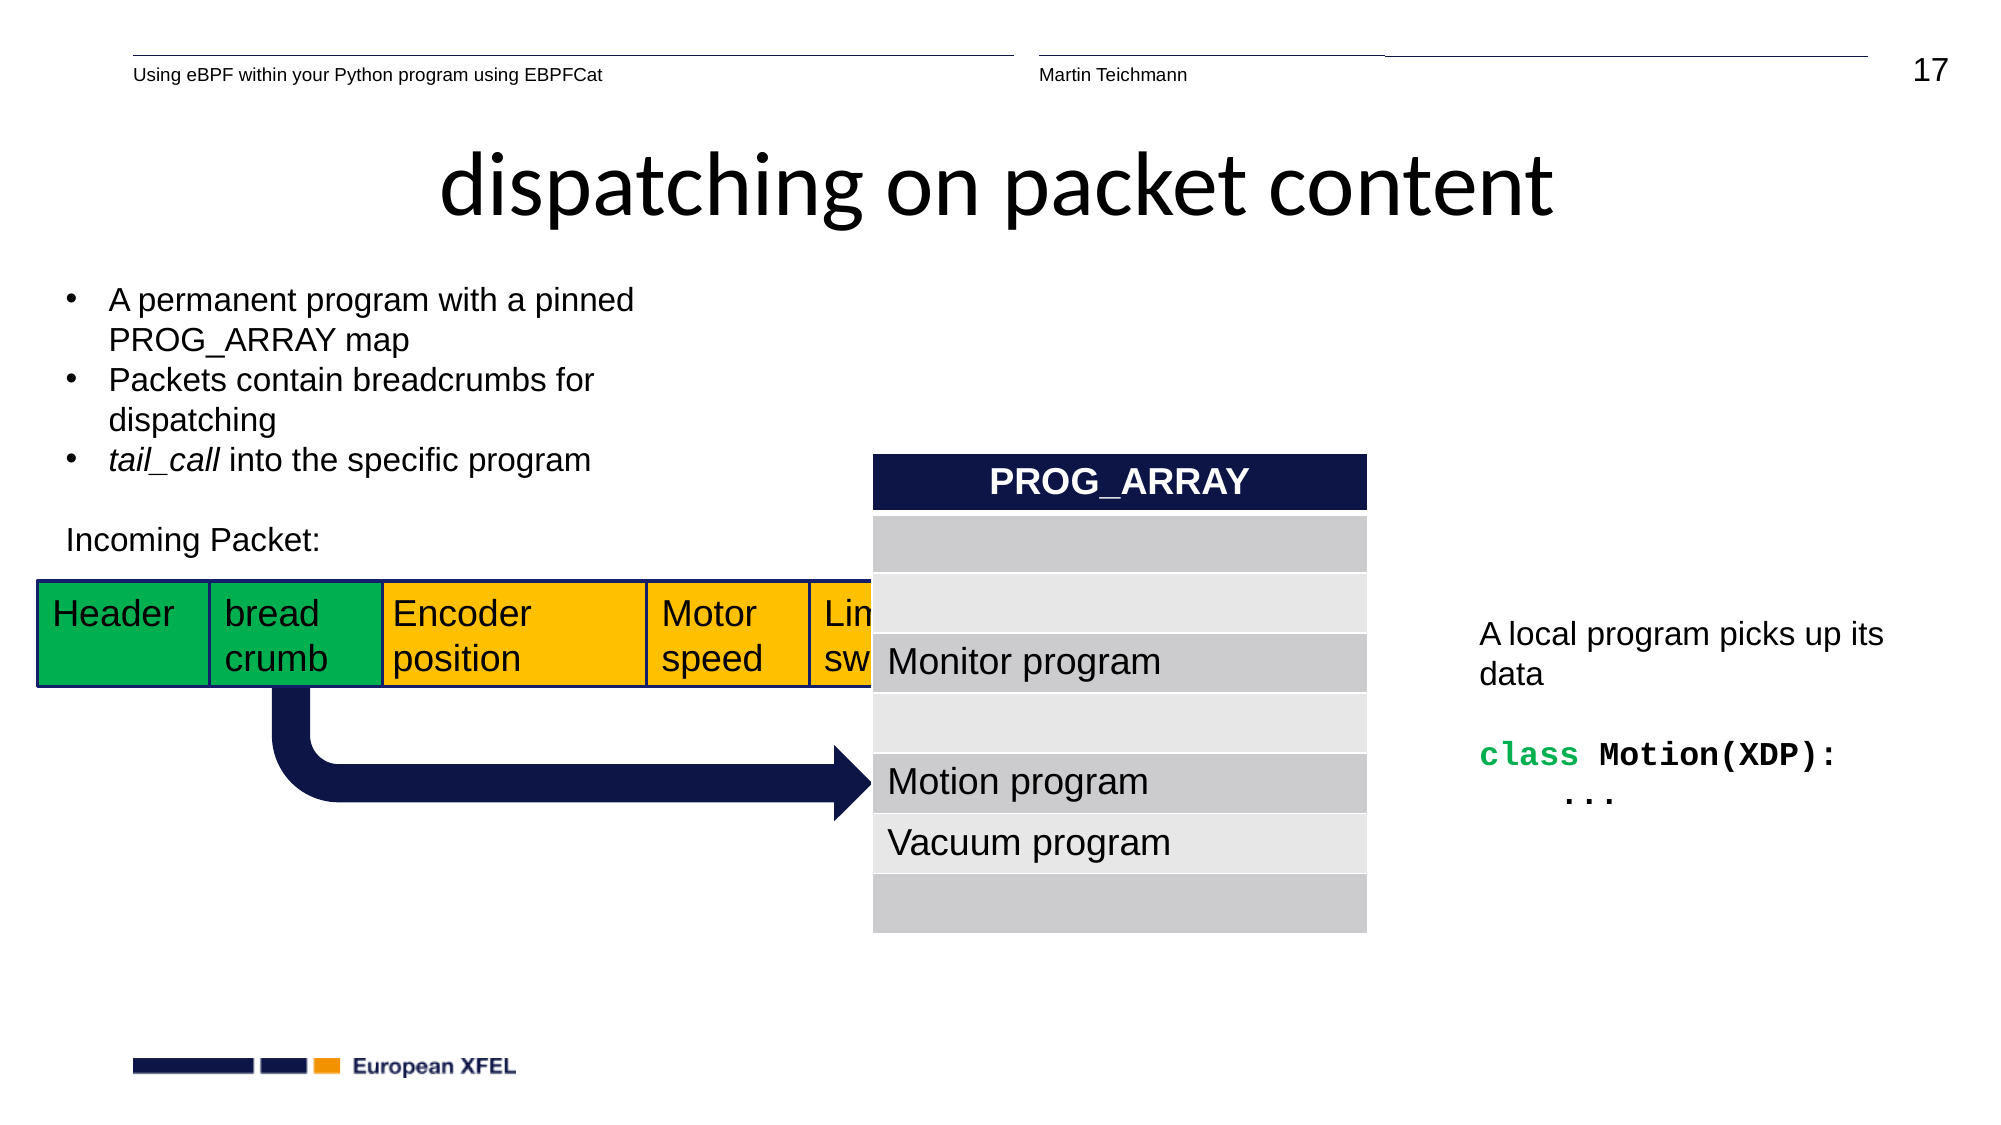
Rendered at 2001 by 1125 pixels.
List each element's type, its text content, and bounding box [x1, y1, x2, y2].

table_cell Vacuum program [873, 814, 1367, 873]
title dispatching on packet content [182, 115, 1814, 243]
table_cell Motion program [873, 754, 1367, 813]
table_cell [873, 574, 1367, 632]
table_cell [873, 516, 1367, 572]
text_box A local program picks up its data class Motion(XDP): ... [1464, 604, 1921, 900]
picture [133, 1058, 516, 1078]
text_box bread crumb [209, 581, 383, 687]
text_box A permanent program with a pinned PROG_ARRAY map Packets contain breadcrumbs for dispatching tail_call into the specific program Incoming Packet: [50, 271, 713, 581]
text_box Limit switches [809, 581, 871, 687]
table_header PROG_ARRAY [873, 454, 1367, 510]
text_box Encoder position [383, 581, 646, 687]
table_cell Monitor program [873, 634, 1367, 692]
table_cell [873, 874, 1367, 933]
table_cell [873, 694, 1367, 752]
text_box [271, 687, 871, 822]
text_box Motor speed [646, 581, 809, 687]
text_box Header [37, 581, 209, 687]
